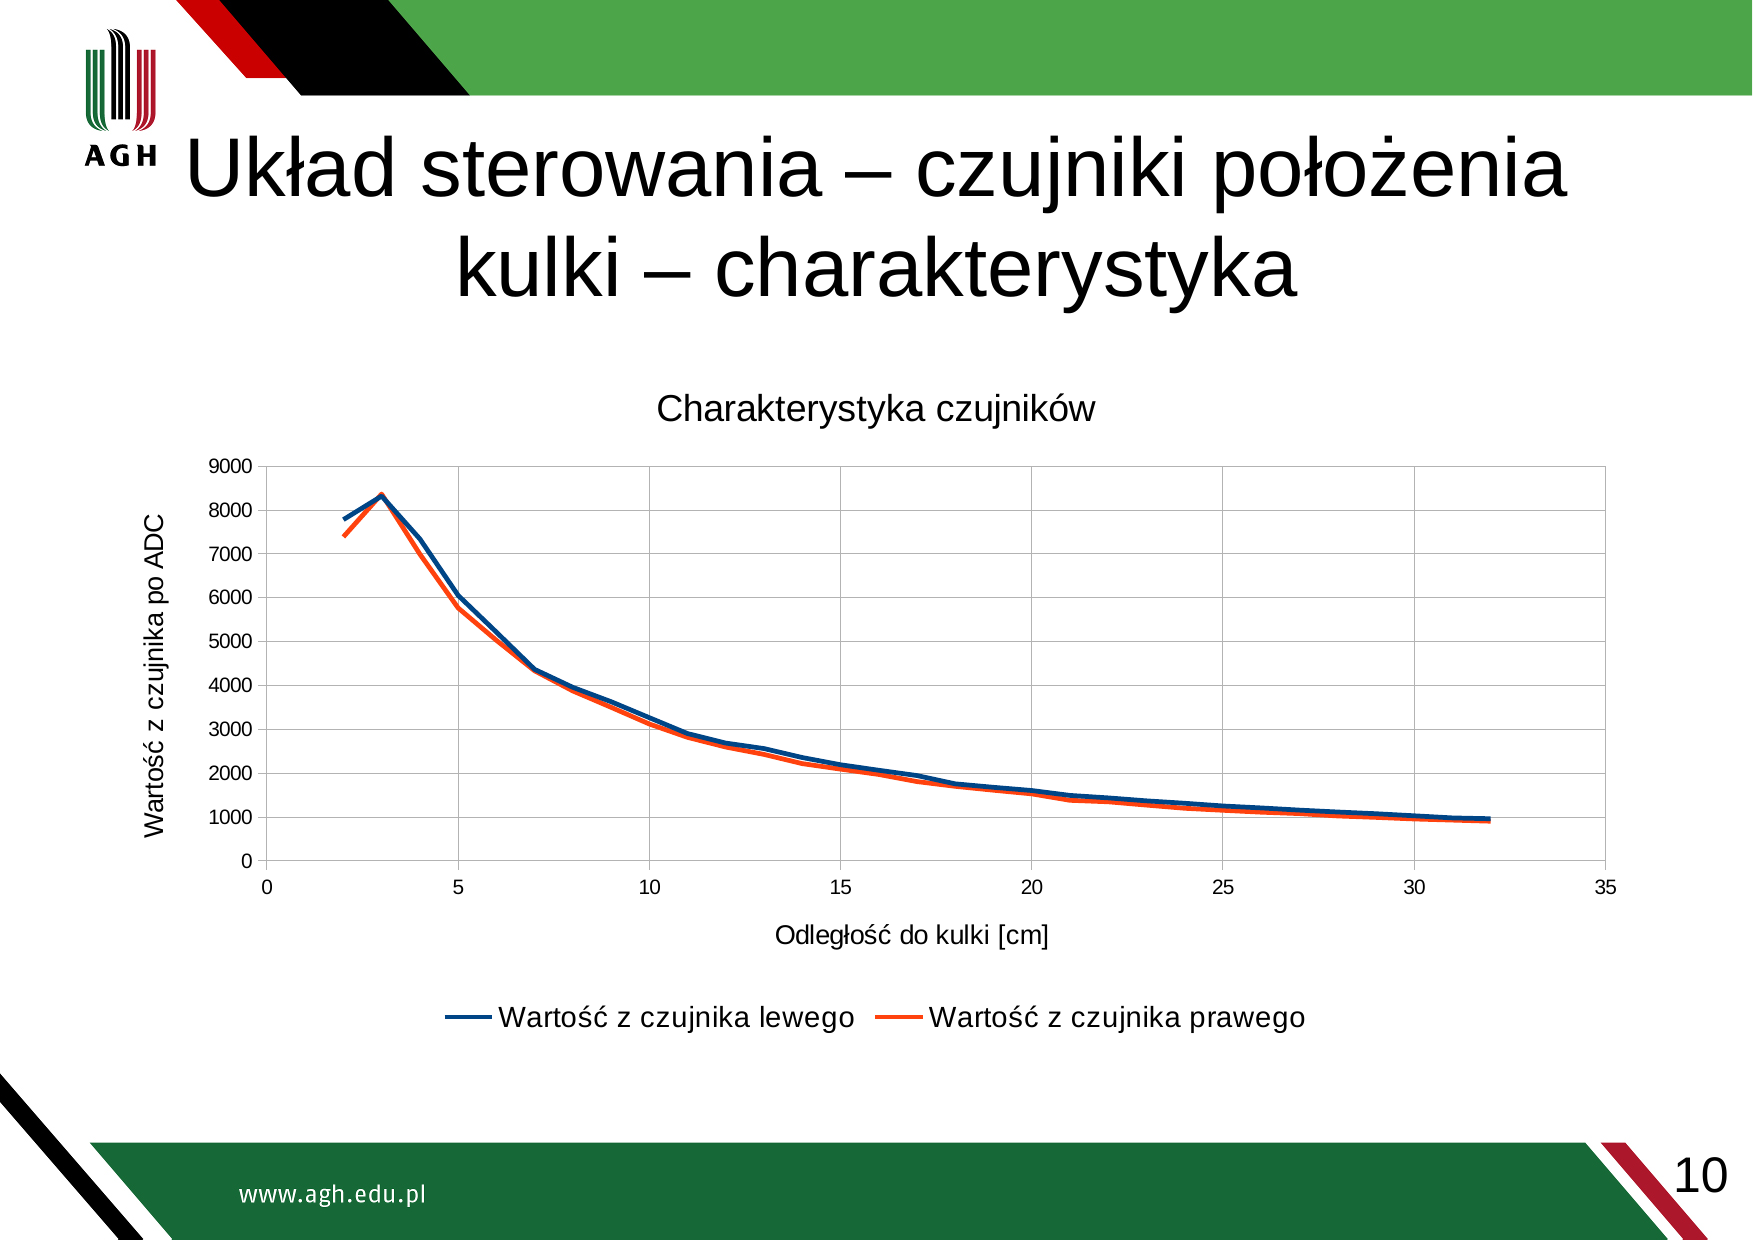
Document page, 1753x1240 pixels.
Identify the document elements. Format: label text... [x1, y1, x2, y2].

picture [0, 0, 1753, 1240]
chart [104, 354, 1648, 1040]
title Układ sterowania – czujniki położenia kulki – charakterystyka [131, 105, 1622, 323]
